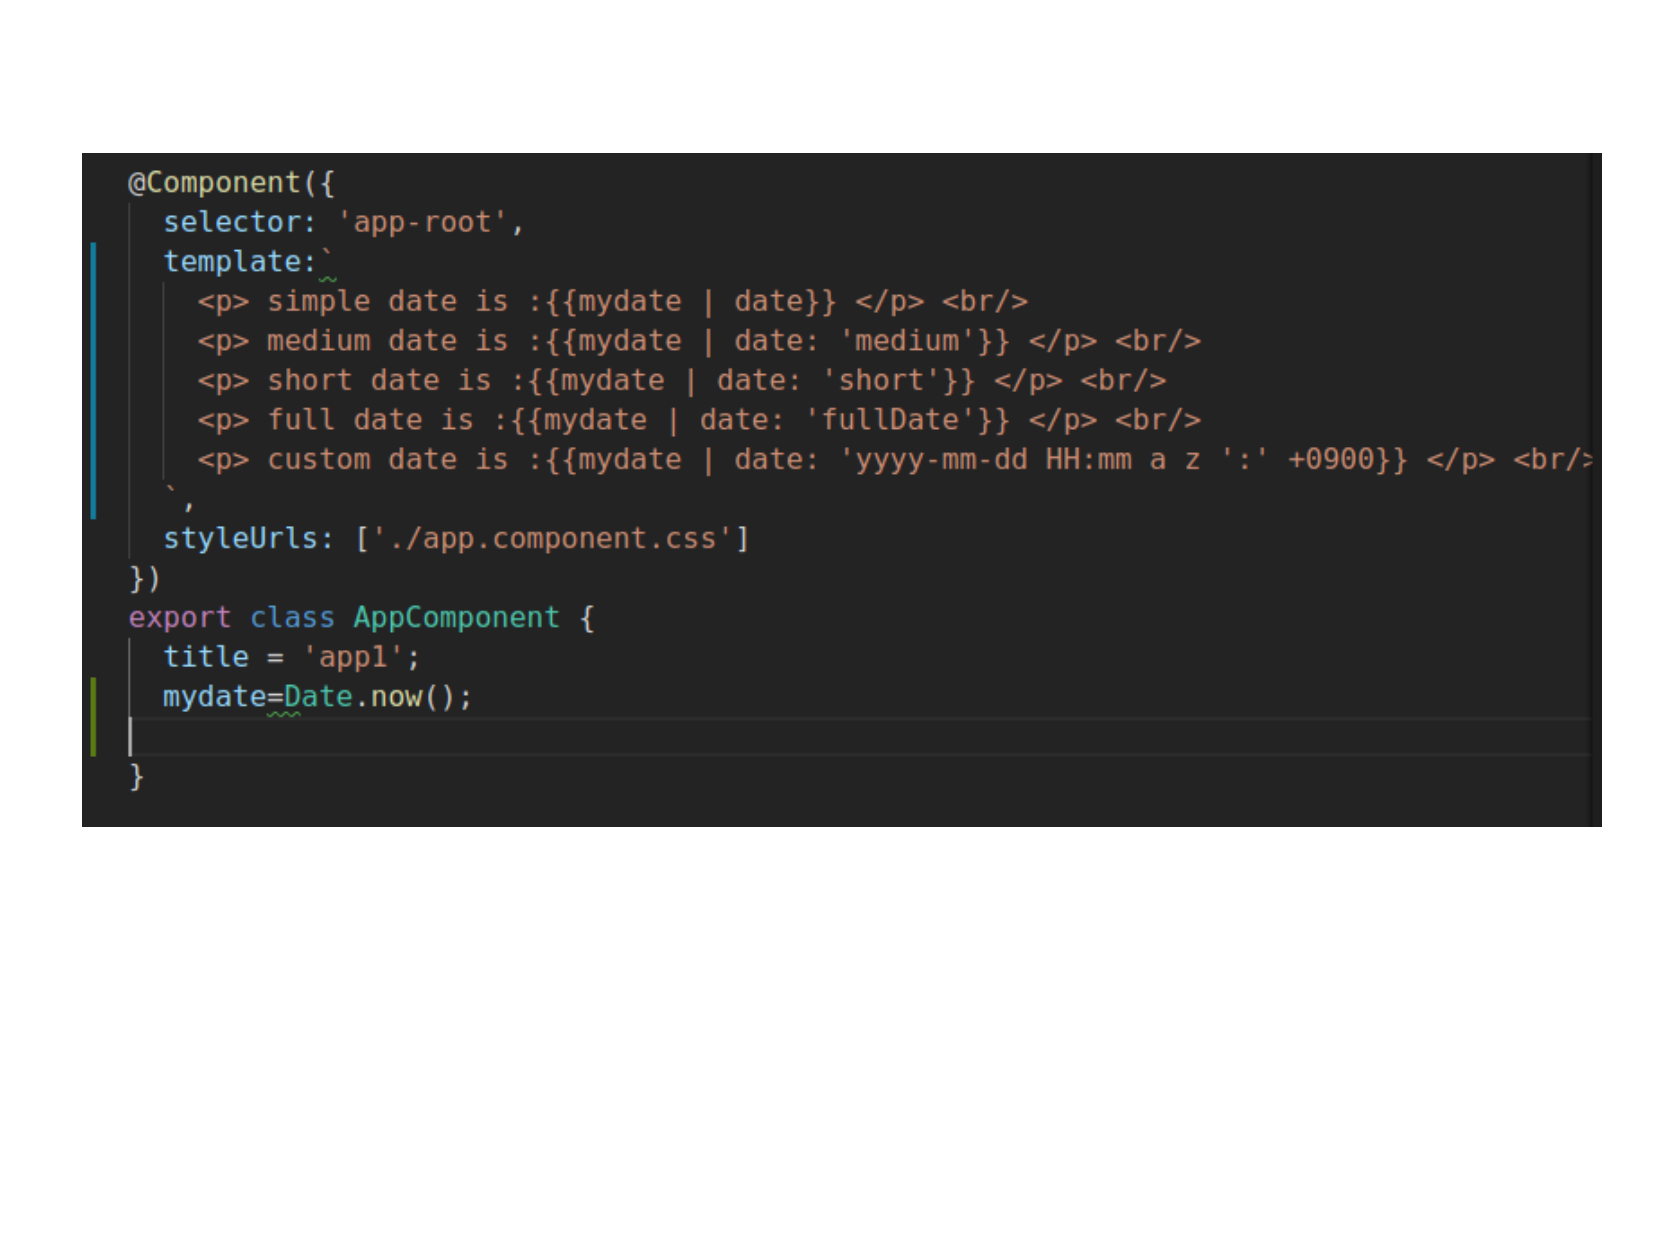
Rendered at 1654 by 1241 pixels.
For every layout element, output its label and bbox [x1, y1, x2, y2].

picture [82, 153, 1602, 827]
